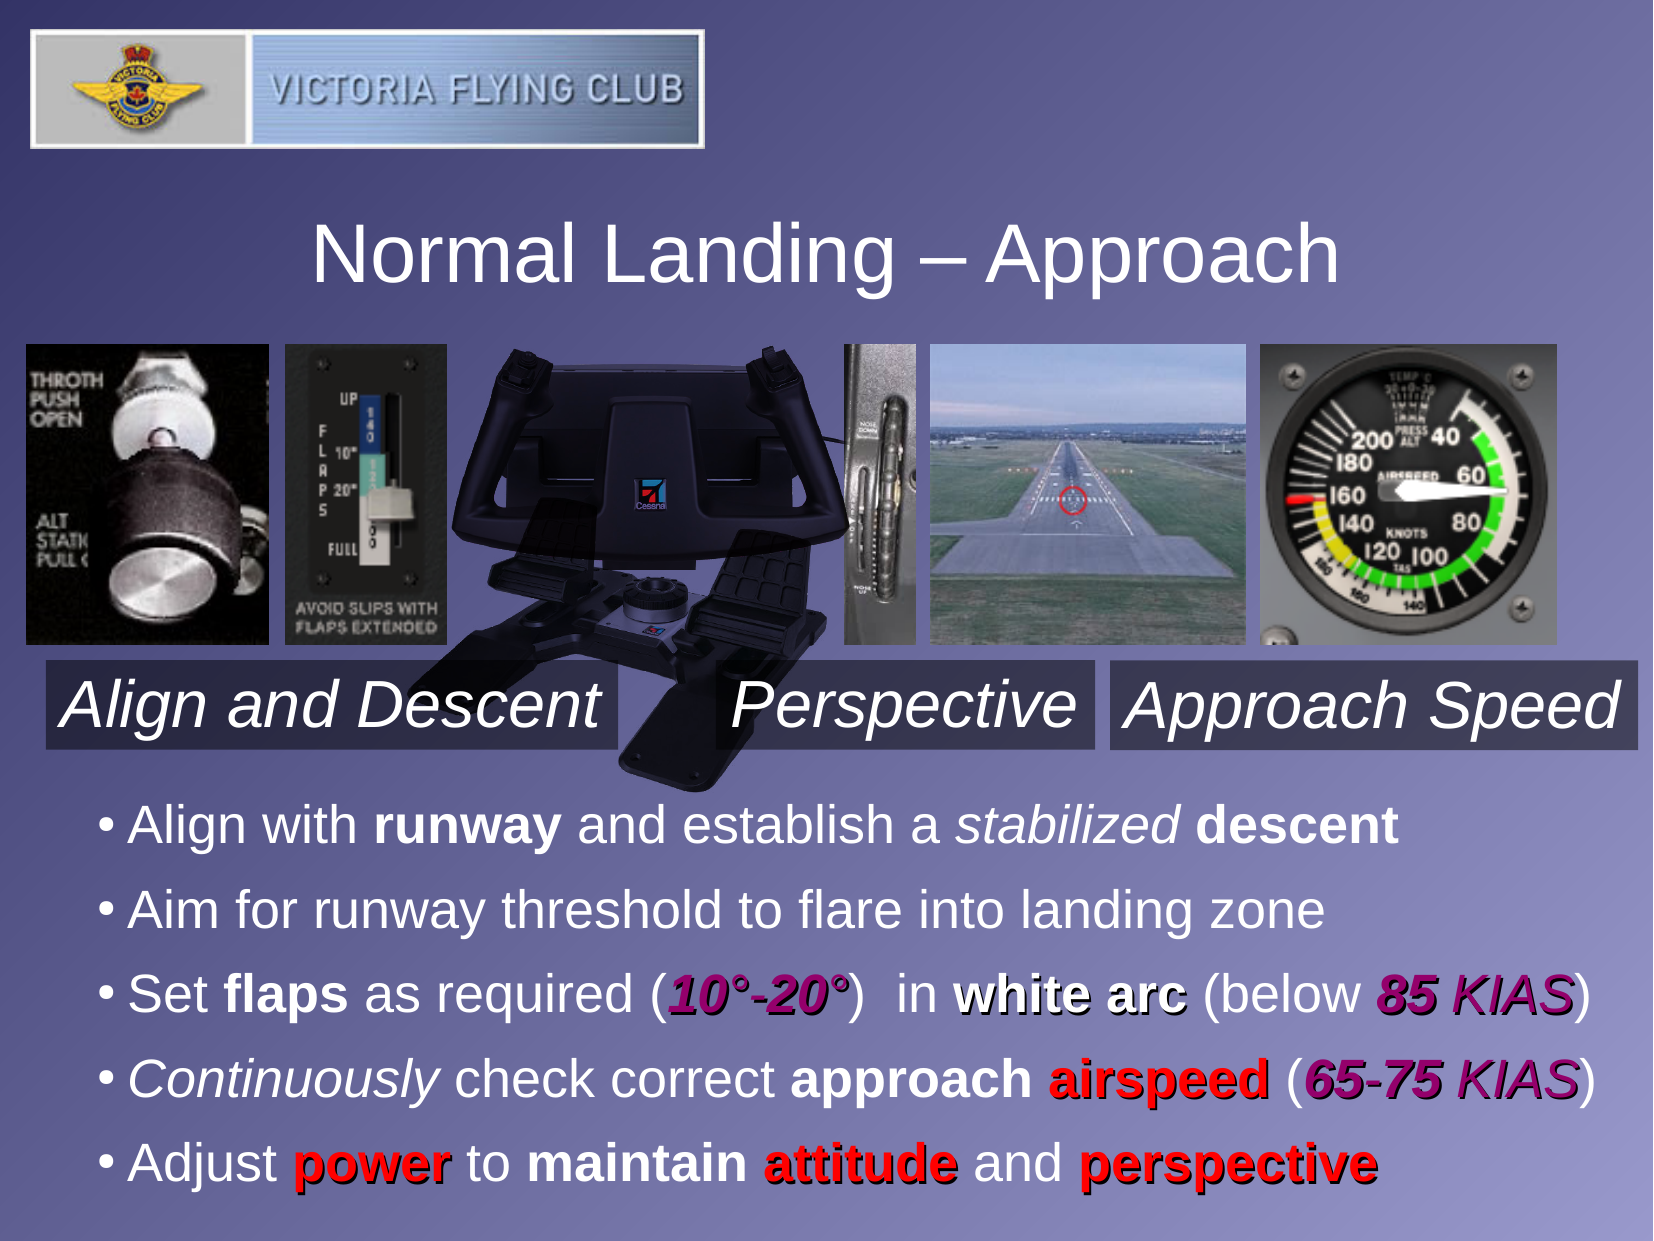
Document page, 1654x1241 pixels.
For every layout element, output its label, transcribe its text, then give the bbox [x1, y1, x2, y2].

text_box Approach Speed [1110, 660, 1639, 751]
picture [26, 344, 269, 646]
text_box Perspective [715, 660, 1096, 750]
text_box Align and Descent [45, 660, 619, 750]
title Normal Landing – Approach [82, 150, 1571, 358]
picture [1260, 344, 1557, 646]
picture [930, 344, 1246, 646]
list Align with runway and establish a stabilized descent Aim for runway threshold to flare into landing zone Set flaps as required (10°-20°) in white arc (below 85 KIAS) Continuously check correct approach airspeed (65-75 KIAS) Adjust power to maintain attitude and perspective [82, 795, 1606, 1201]
picture [30, 29, 705, 149]
picture [285, 344, 916, 796]
